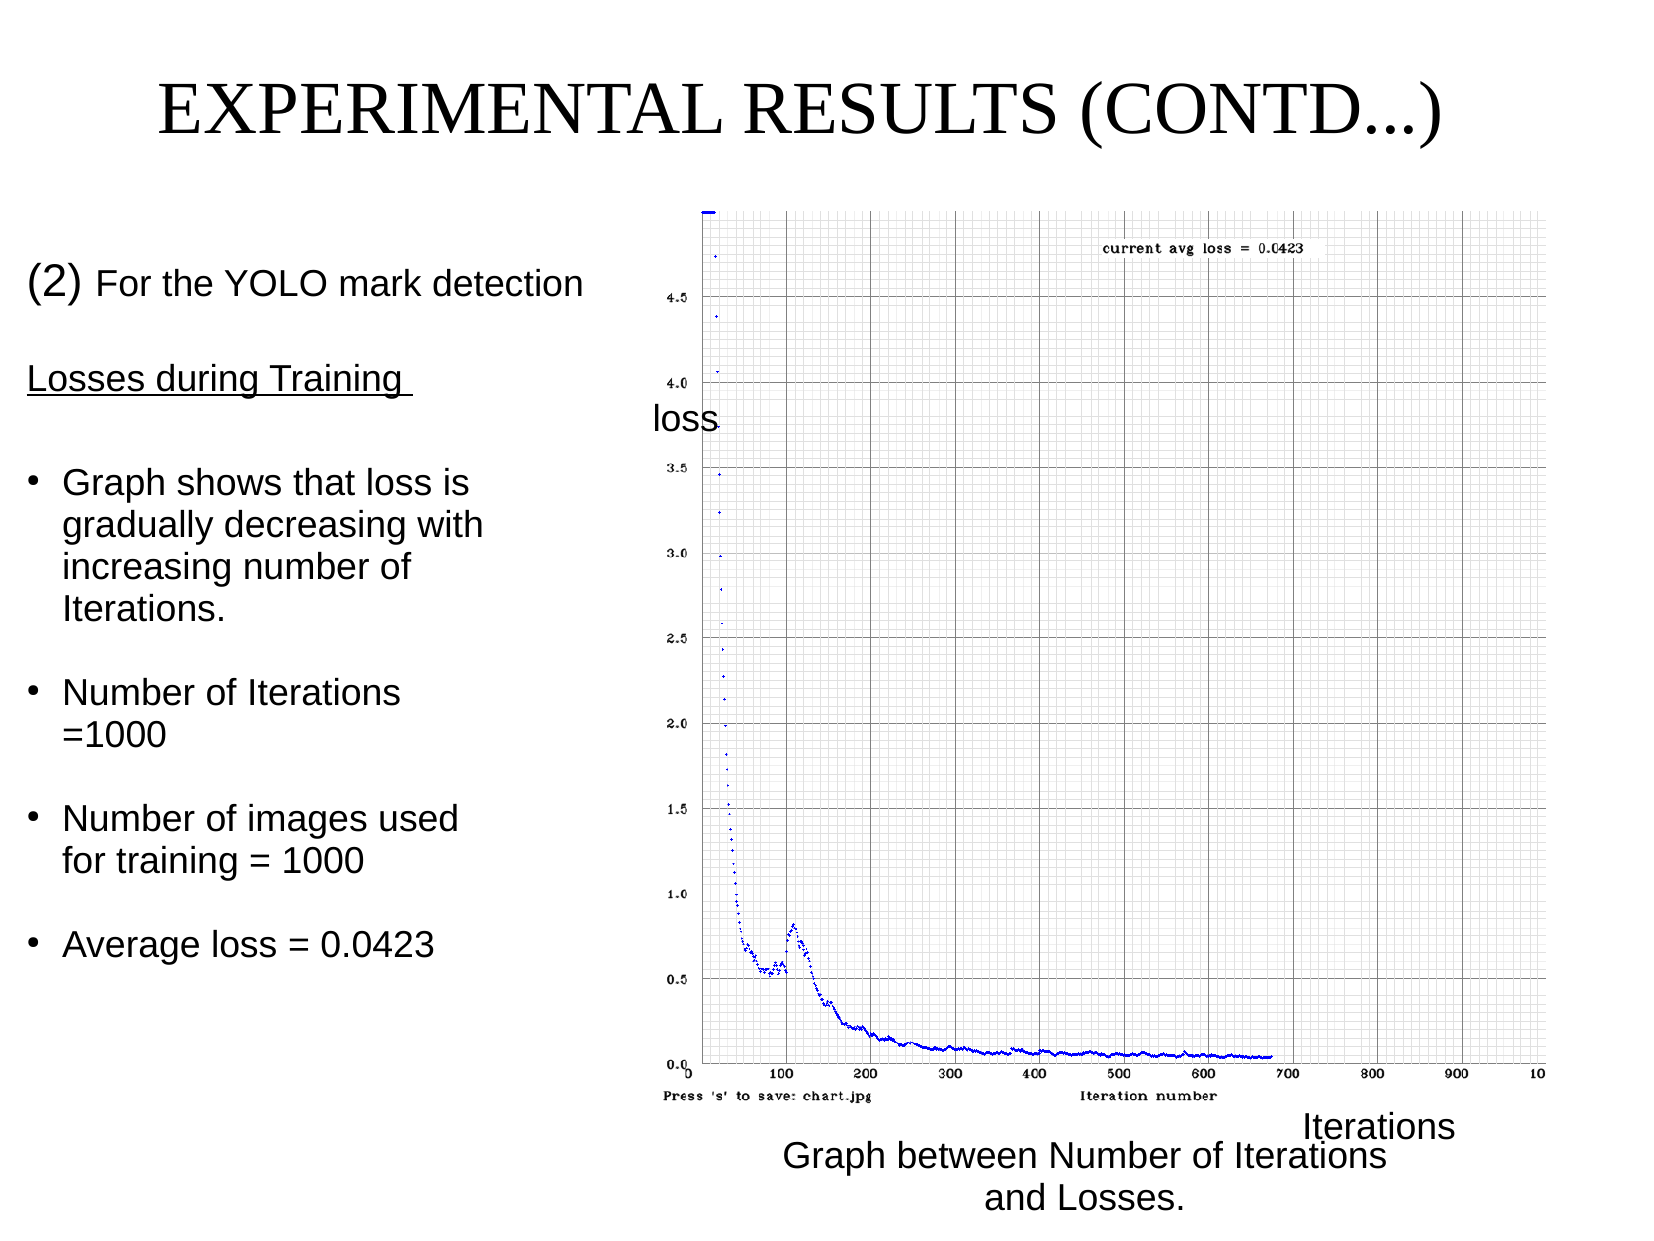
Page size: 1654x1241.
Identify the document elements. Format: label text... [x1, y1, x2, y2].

picture [657, 211, 1546, 1108]
title EXPERIMENTAL RESULTS (CONTD...) [56, 4, 1546, 212]
text_box Graph between Number of Iterations and Losses. [701, 1127, 1434, 1227]
text_box Iterations [1287, 1098, 1595, 1156]
text_box loss [637, 389, 839, 447]
text_box (2) For the YOLO mark detection Losses during Training [11, 248, 815, 408]
text_box Graph shows that loss is gradually decreasing with increasing number of Iterations. Number of Iterations =1000 Number of images used for training = 1000 Average loss = 0.0423 [11, 453, 520, 1099]
